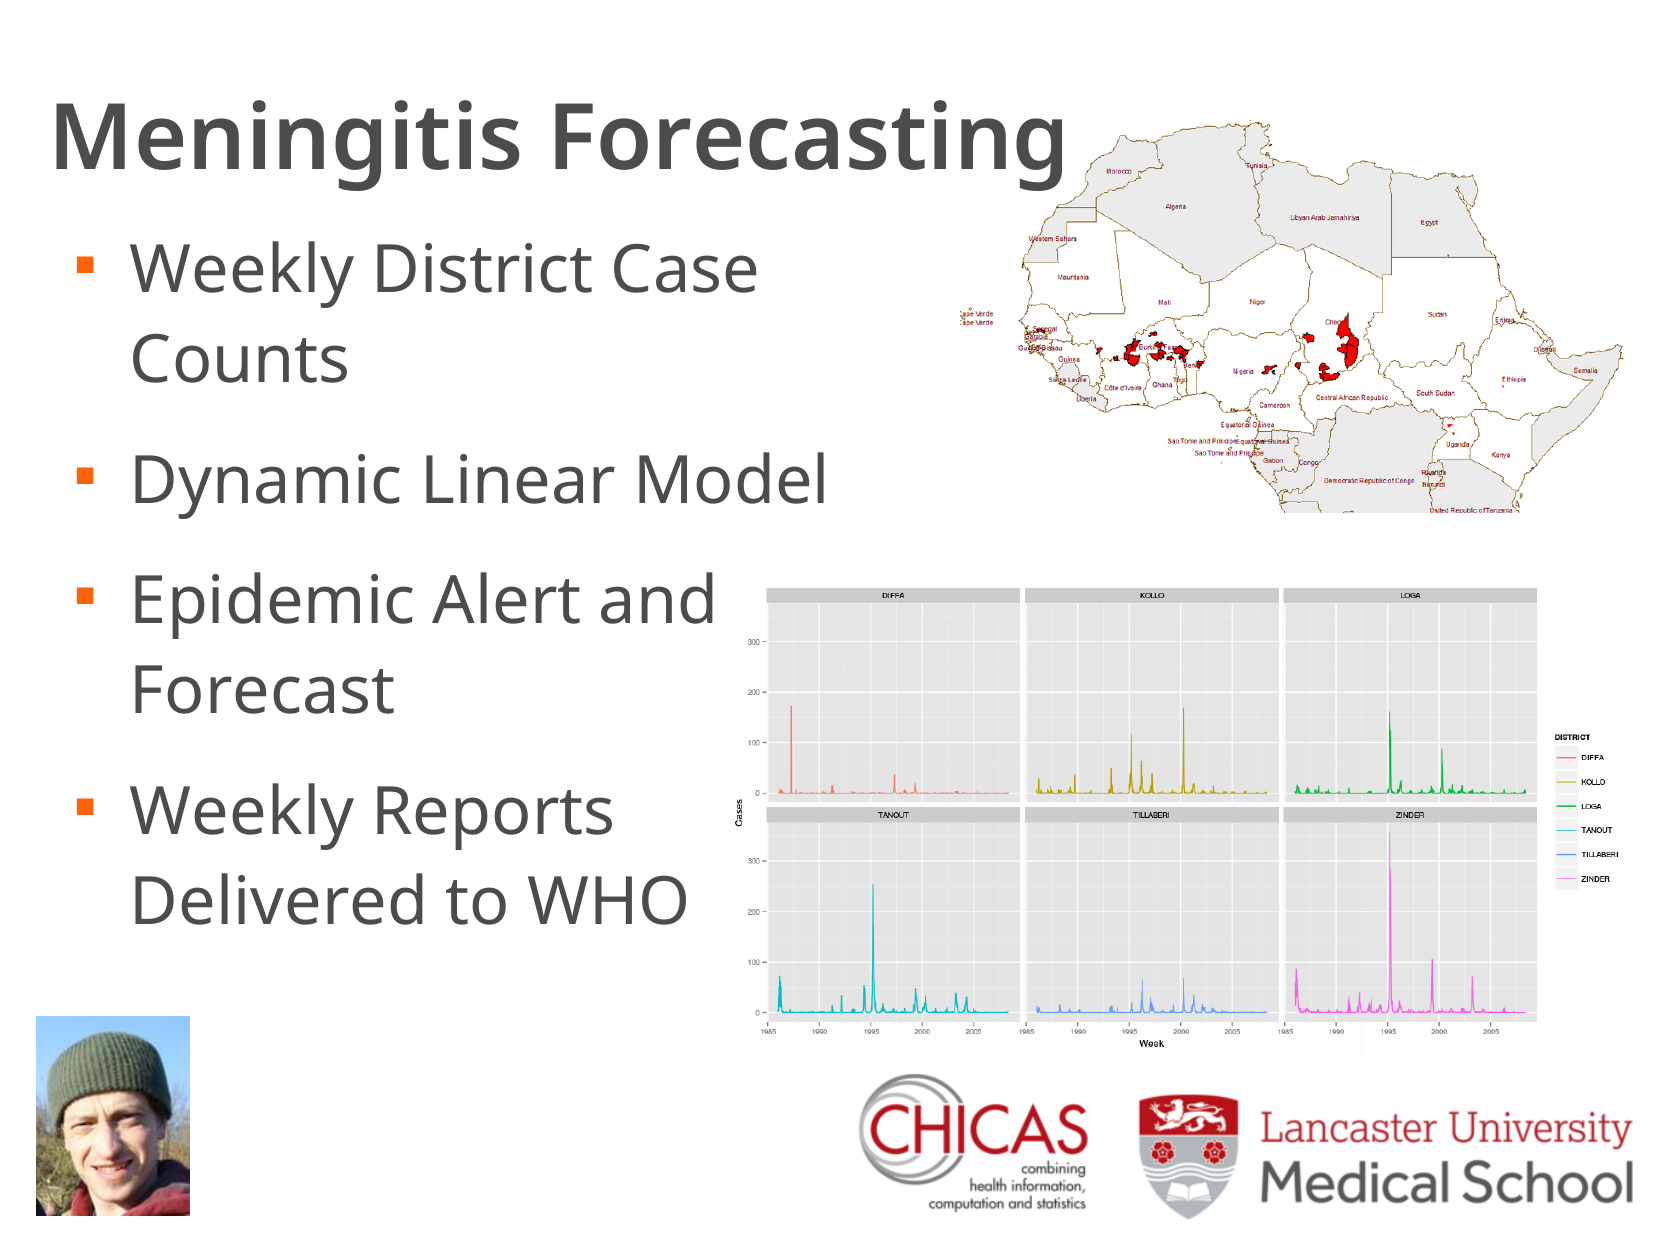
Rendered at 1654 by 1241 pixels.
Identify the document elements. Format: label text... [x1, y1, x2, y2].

title Meningitis Forecasting [48, 62, 1270, 206]
picture [36, 4, 1654, 1241]
list Weekly District Case Counts Dynamic Linear Model Epidemic Alert and Forecast Weekly Reports Delivered to WHO [59, 220, 881, 1093]
